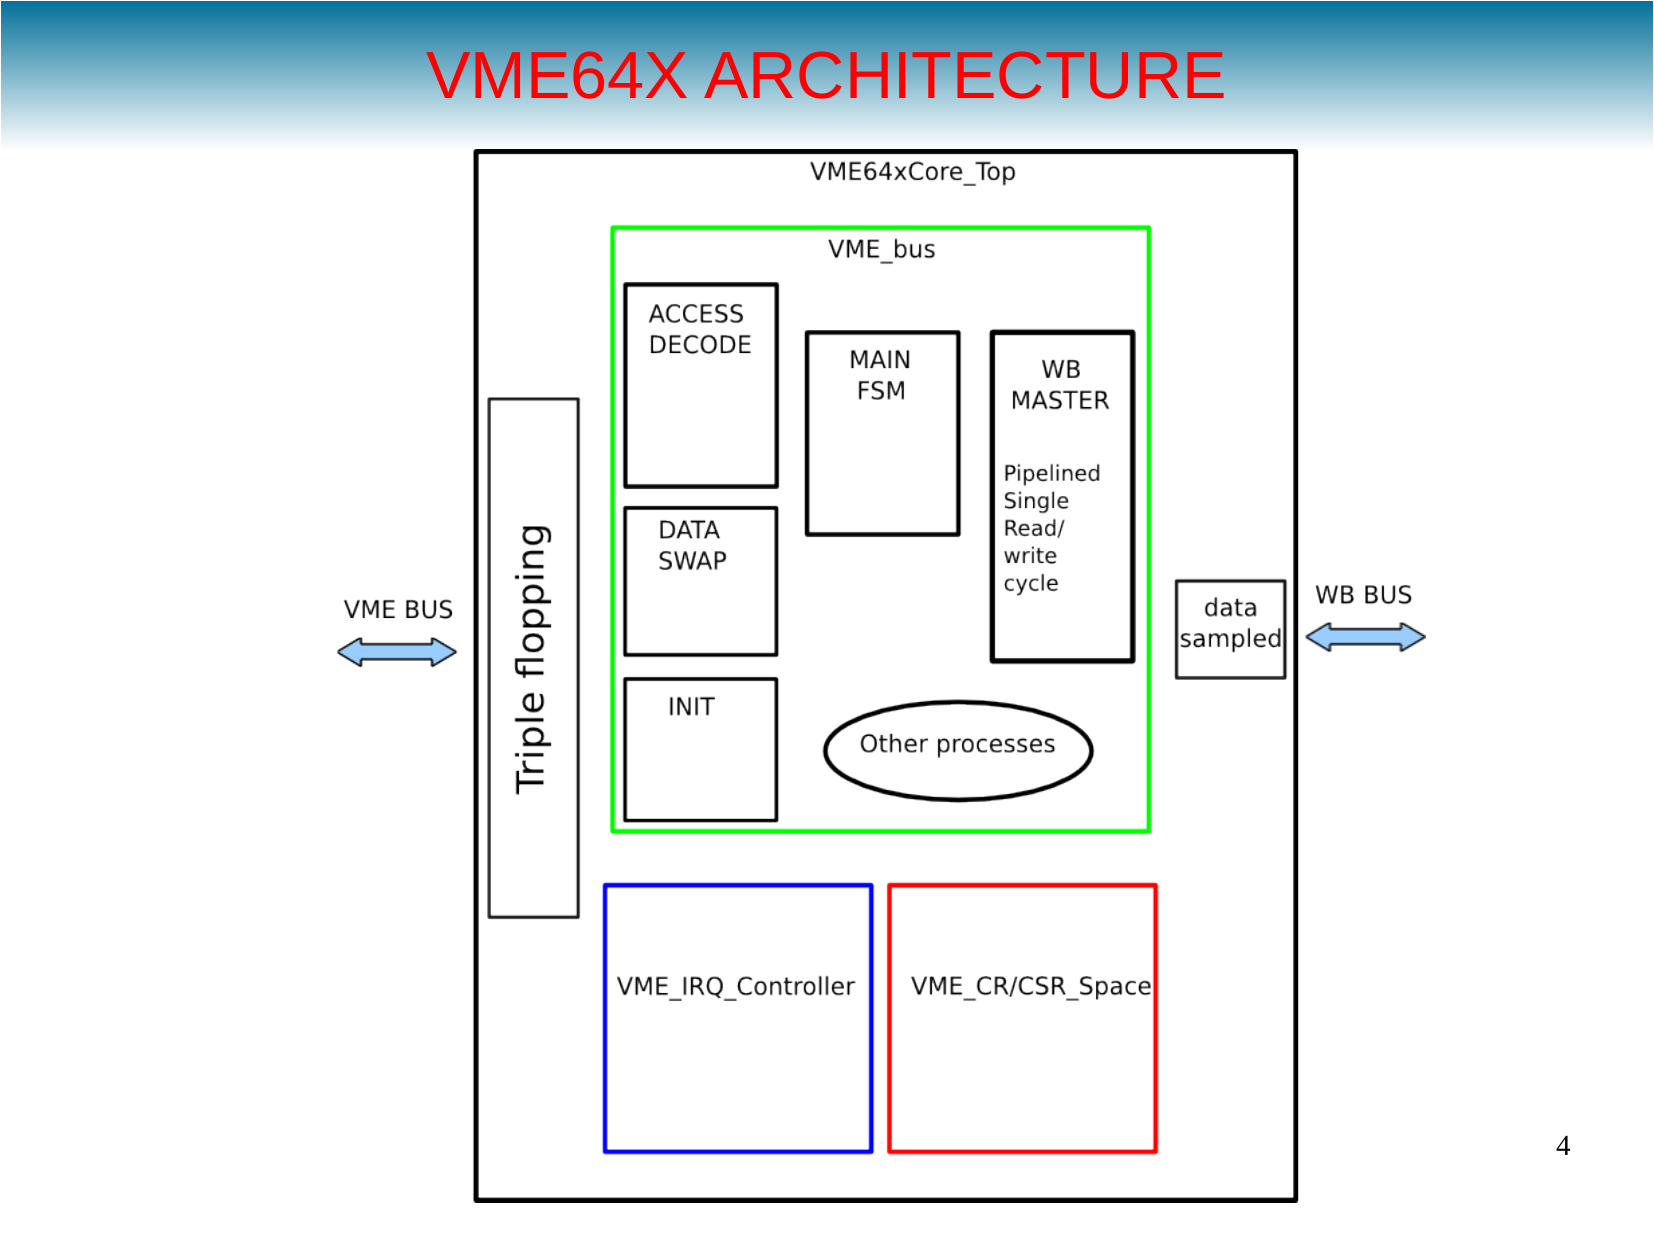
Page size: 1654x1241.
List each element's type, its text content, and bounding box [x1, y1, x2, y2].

picture [337, 149, 1426, 1203]
text_box VME64X ARCHITECTURE [0, 0, 1654, 151]
